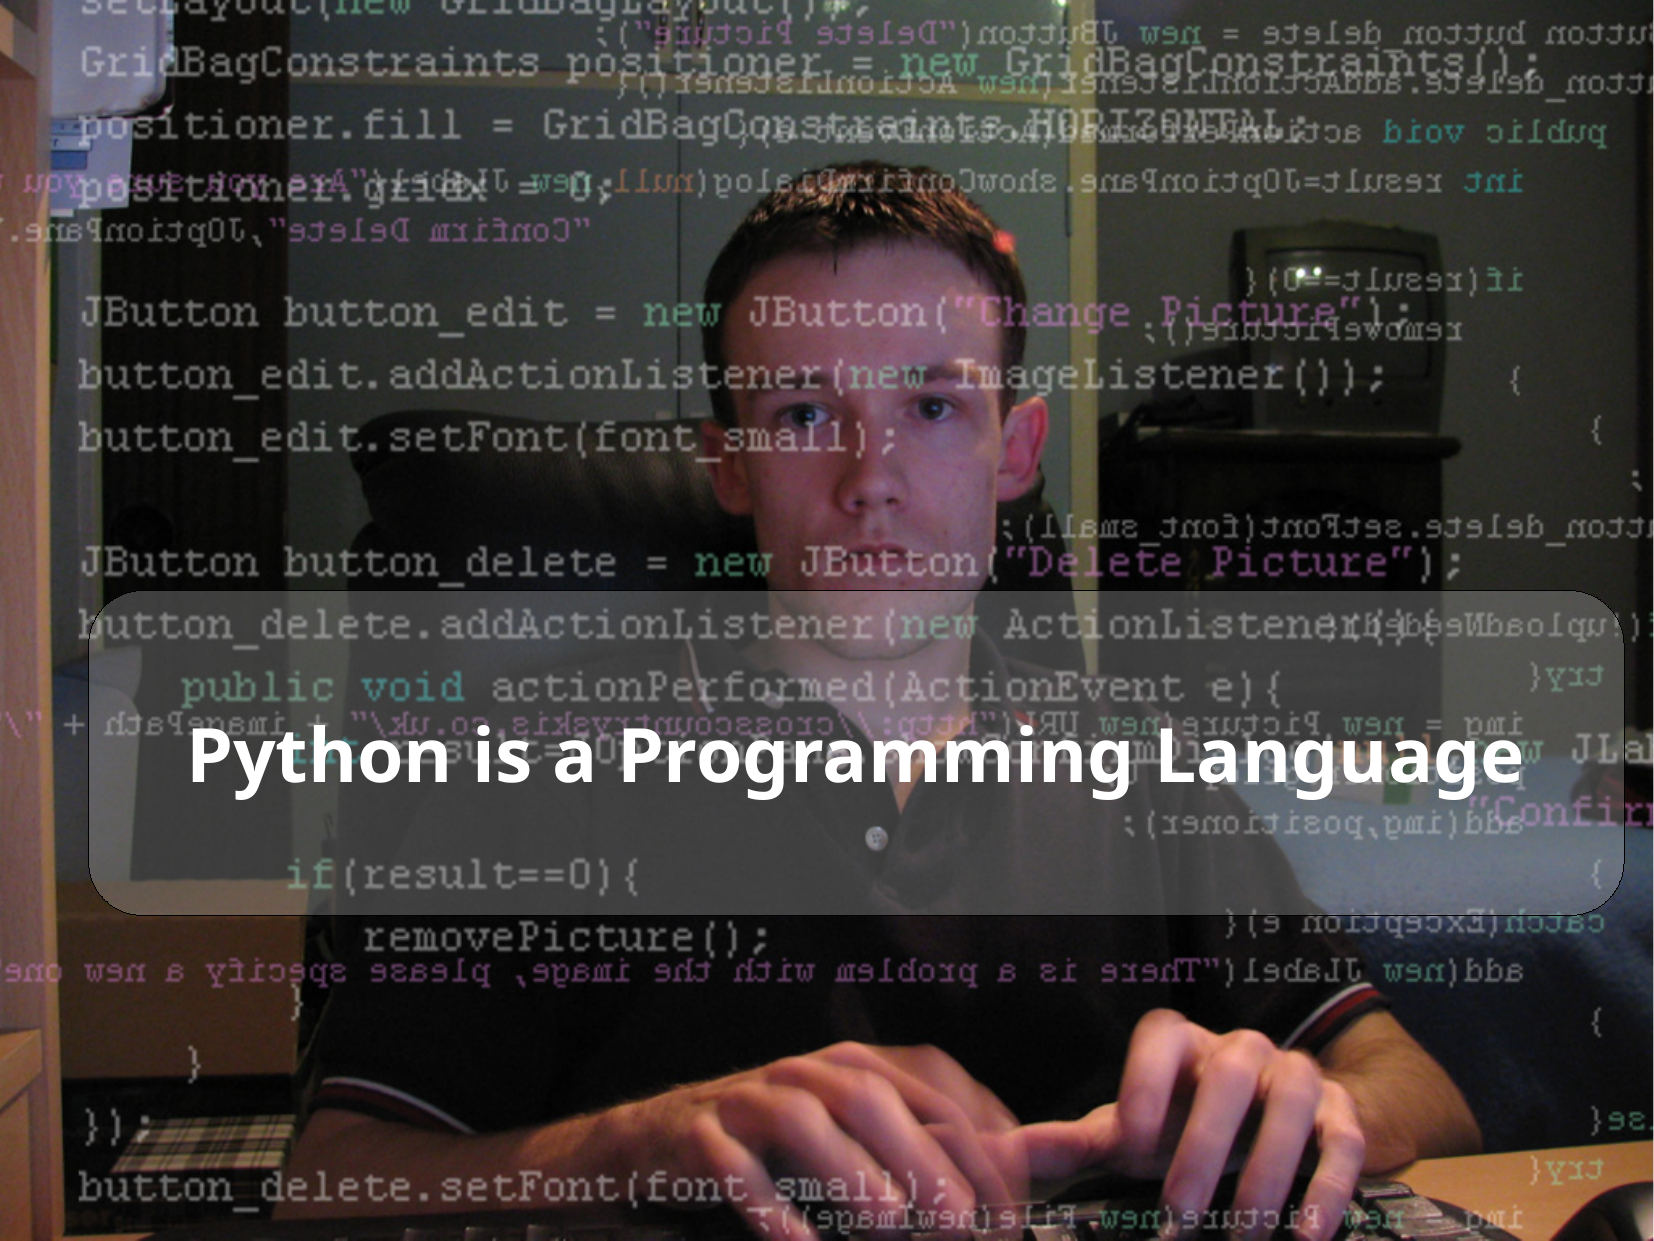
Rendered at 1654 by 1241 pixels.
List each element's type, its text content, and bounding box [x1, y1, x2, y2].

text_box Python is a Programming Language [88, 590, 1625, 916]
picture [0, 0, 1654, 1241]
